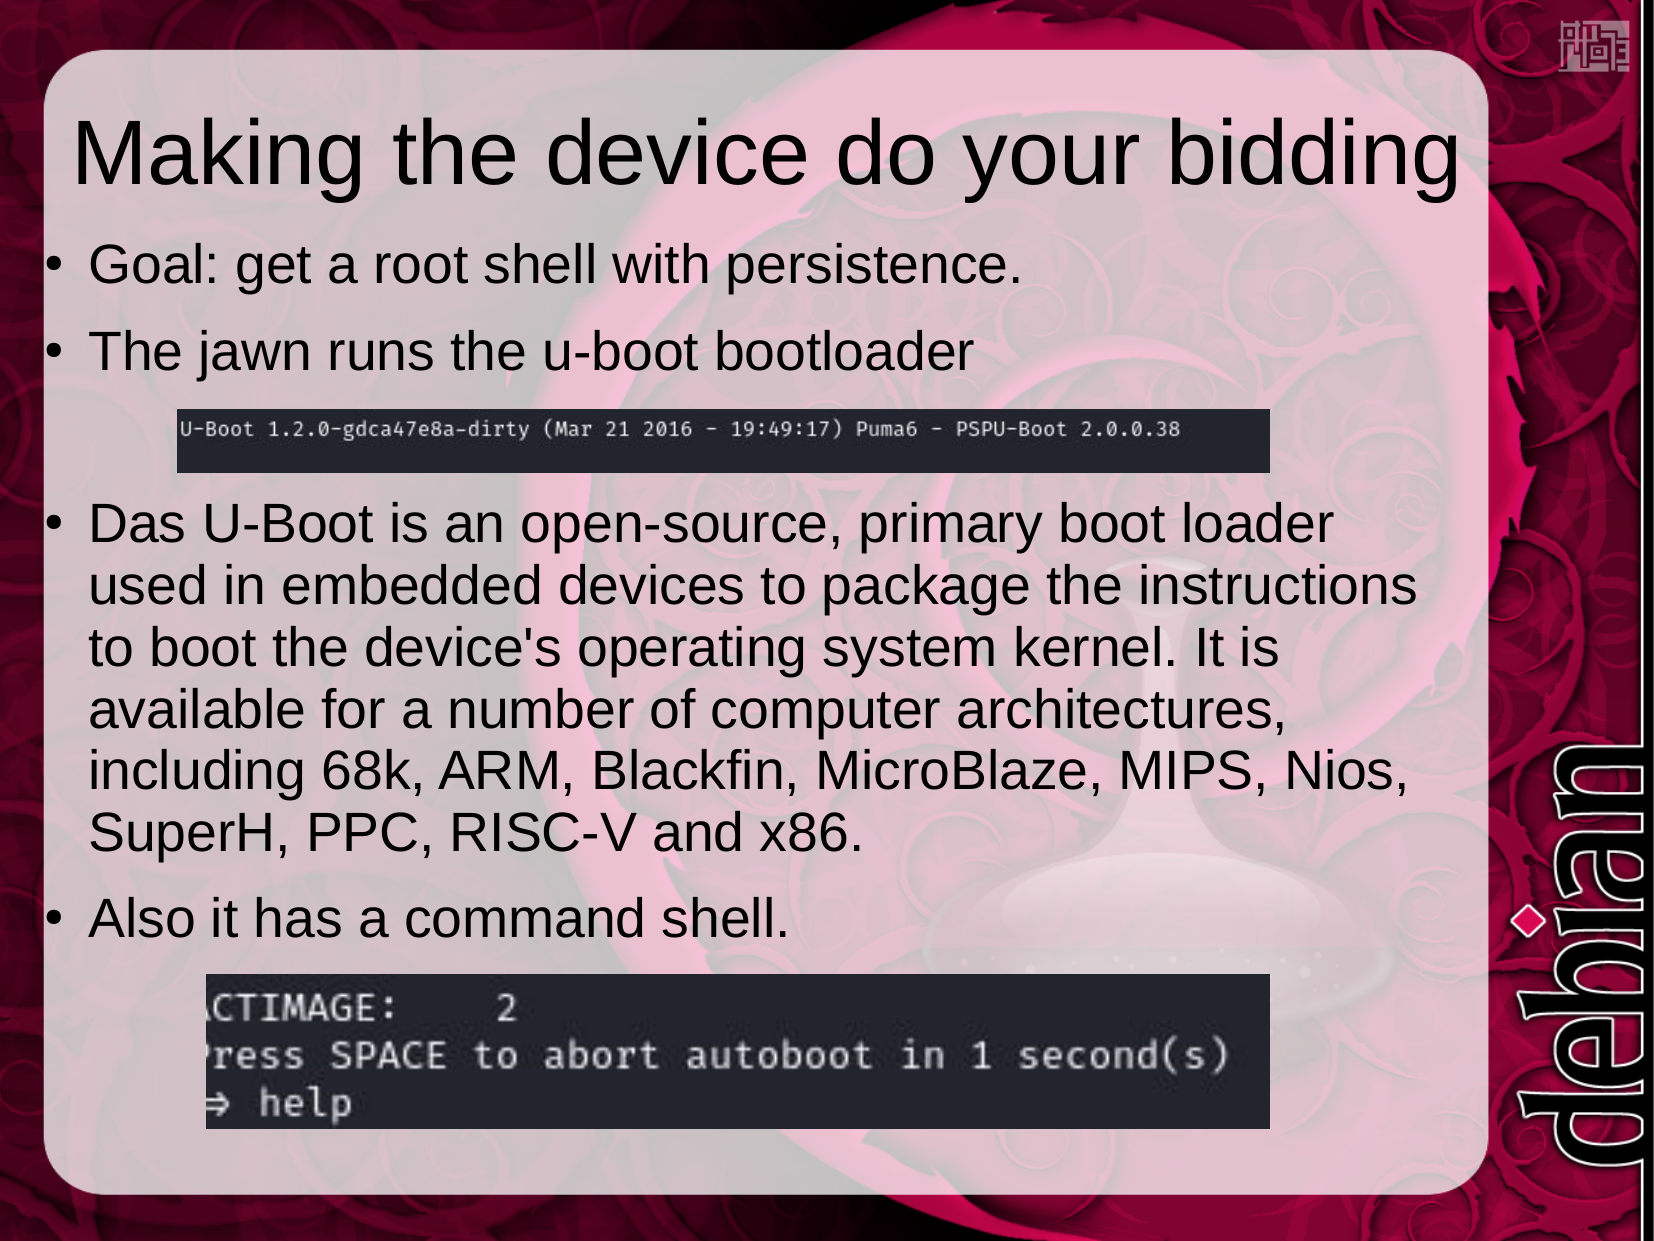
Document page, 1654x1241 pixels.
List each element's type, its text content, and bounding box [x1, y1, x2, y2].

title Making the device do your bidding [59, 49, 1477, 257]
picture [0, 0, 1654, 1241]
list Goal: get a root shell with persistence. The jawn runs the u-boot bootloader Das U-Boot is an open-source, primary boot loader used in embedded devices to package the instructions to boot the device's operating system kernel. It is available for a number of computer architectures, including 68k, ARM, Blackfin, MicroBlaze, MIPS, Nios, SuperH, PPC, RISC-V and x86. Also it has a command shell. [29, 147, 1447, 967]
